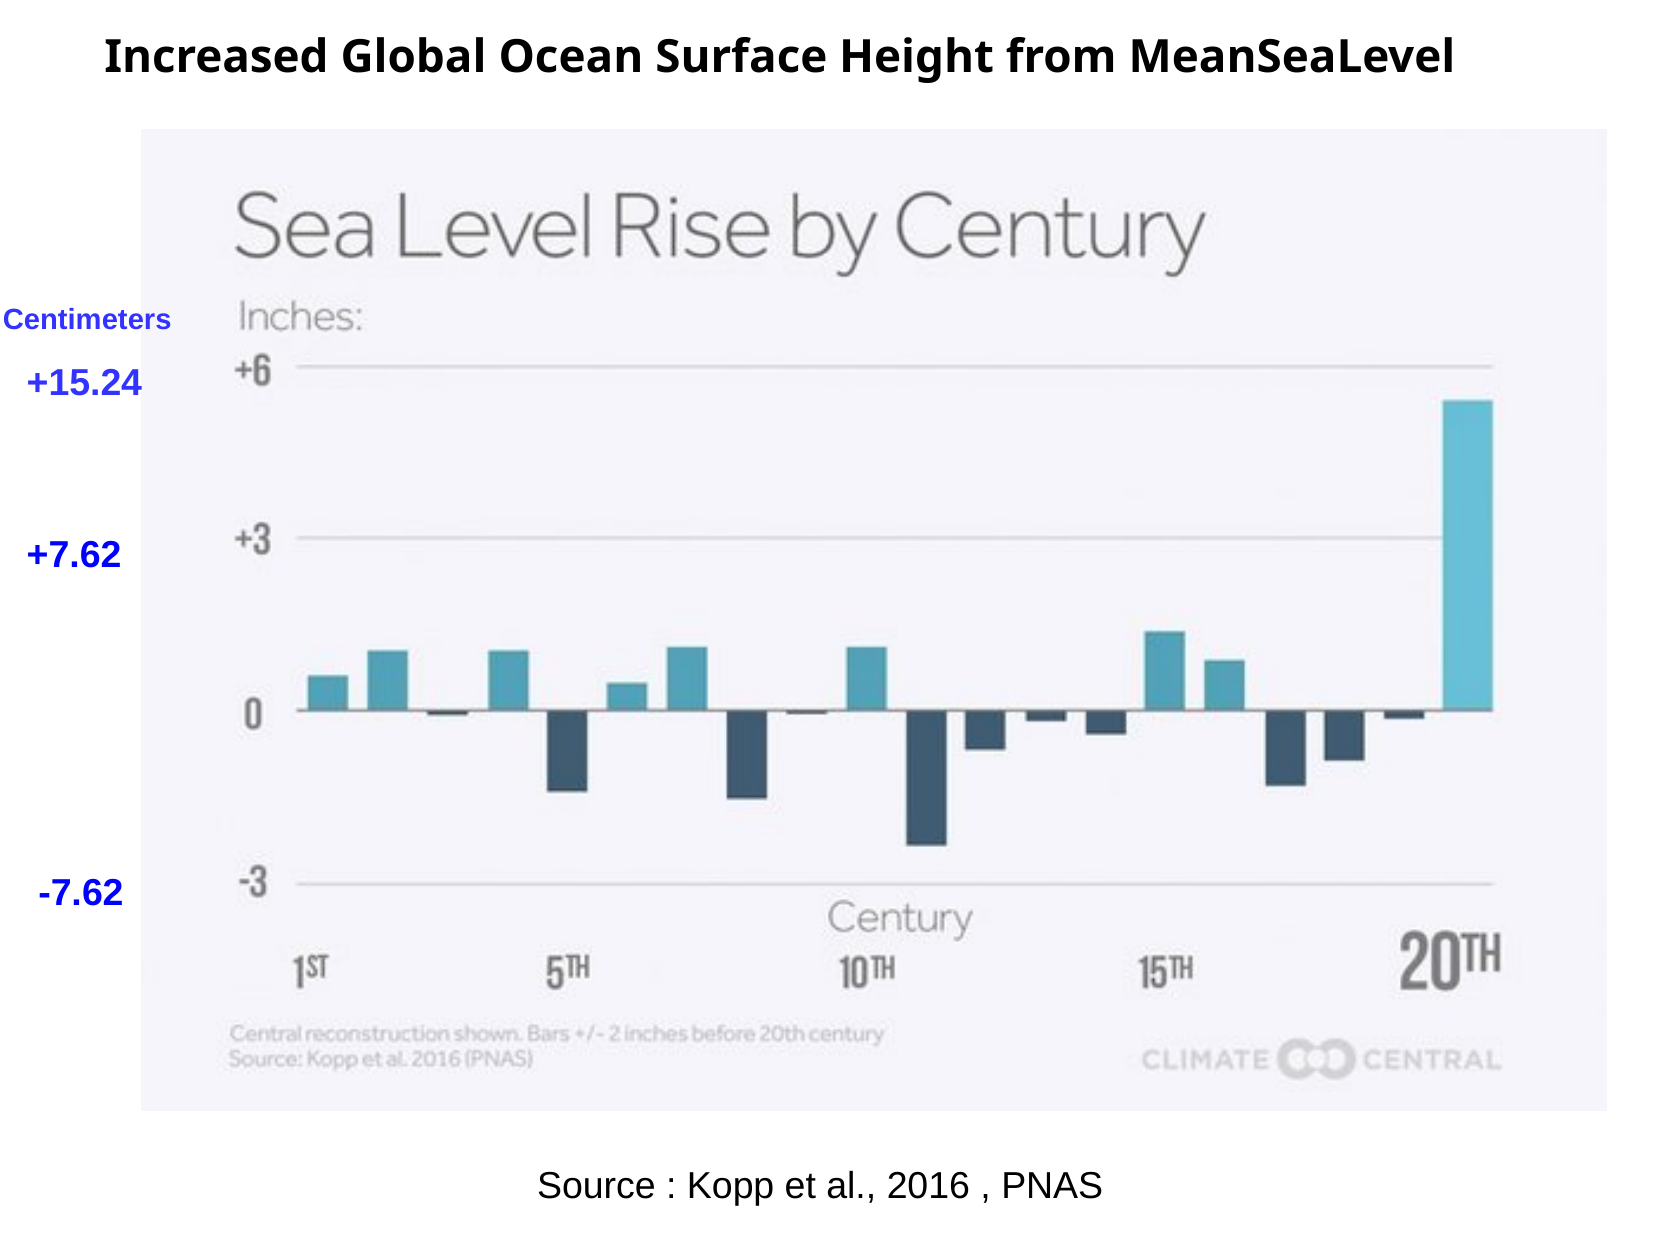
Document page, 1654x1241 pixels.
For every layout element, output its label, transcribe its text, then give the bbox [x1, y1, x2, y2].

text_box Centimeters [0, 295, 189, 353]
text_box Source : Kopp et al., 2016 , PNAS [70, 1157, 1595, 1215]
text_box +7.62 [11, 525, 178, 583]
text_box Increased Global Ocean Surface Height from MeanSeaLevel [17, 16, 1577, 95]
picture [141, 129, 1607, 1111]
text_box -7.62 [23, 864, 189, 922]
text_box +15.24 [11, 354, 178, 412]
